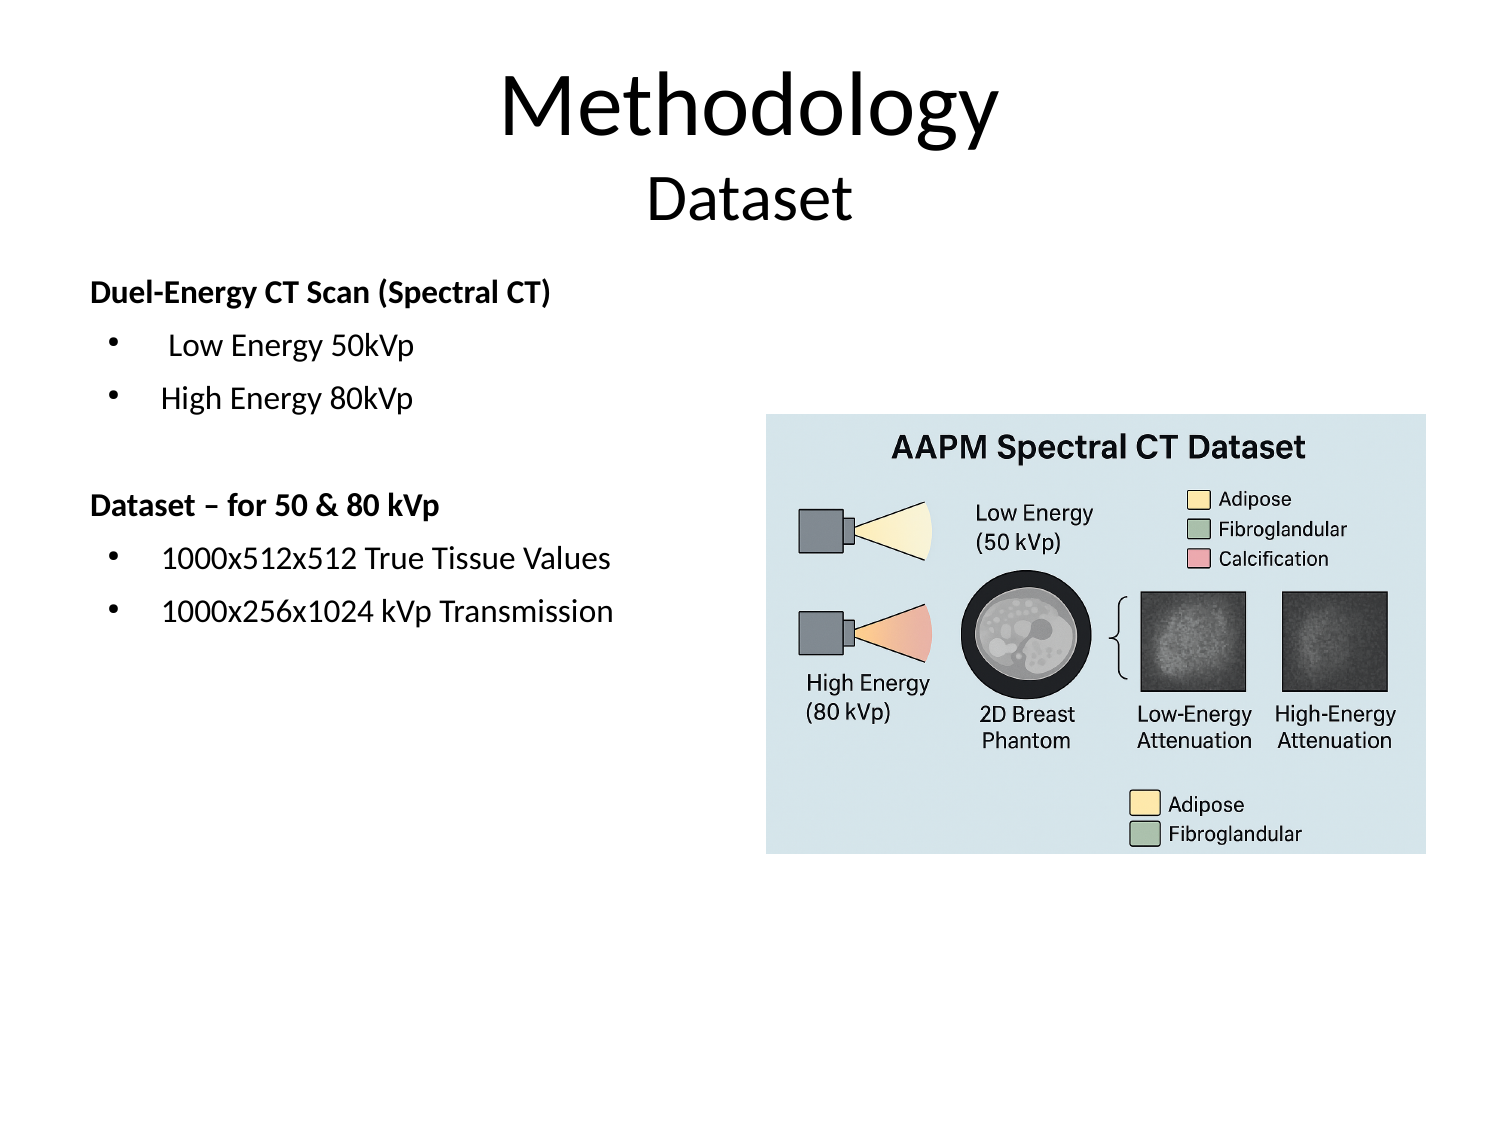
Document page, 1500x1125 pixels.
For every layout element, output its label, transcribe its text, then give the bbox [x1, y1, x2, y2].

list Duel-Energy CT Scan (Spectral CT) Low Energy 50kVp High Energy 80kVp Dataset – for 50 & 80 kVp 1000x512x512 True Tissue Values 1000x256x1024 kVp Transmission [75, 262, 734, 1005]
picture [766, 414, 1426, 854]
title Methodology Dataset [75, 45, 1425, 233]
